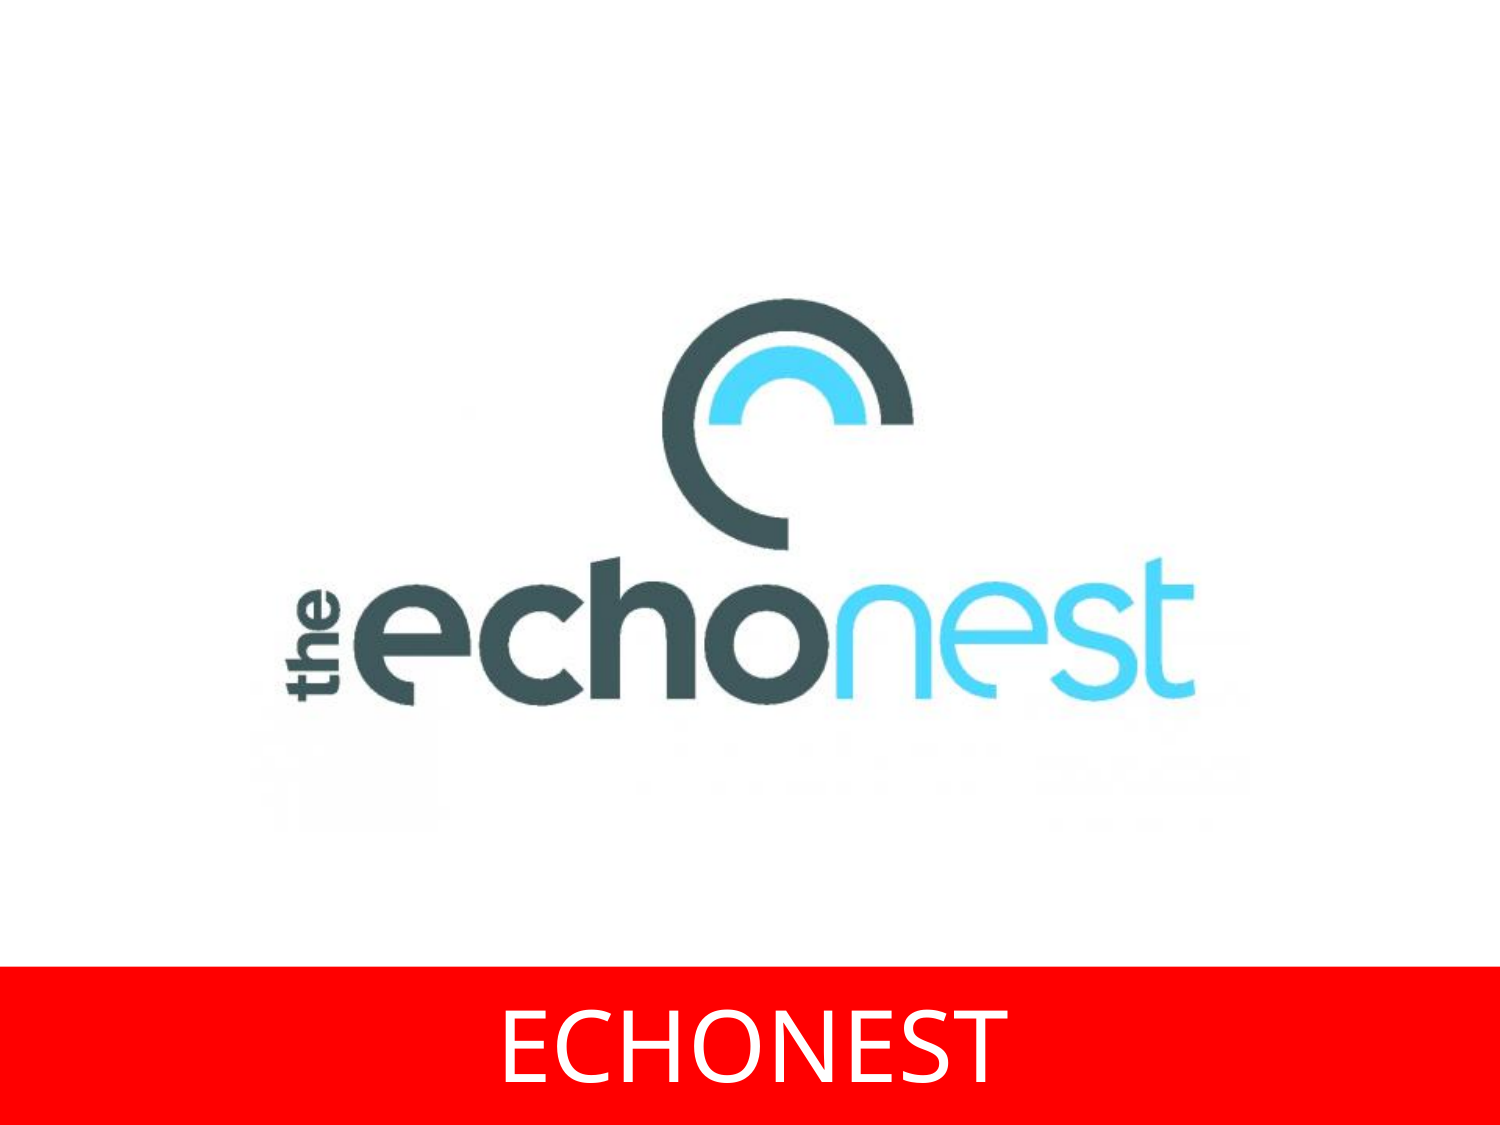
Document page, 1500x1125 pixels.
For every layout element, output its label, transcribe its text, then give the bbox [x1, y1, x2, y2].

list ECHONEST [28, 974, 1478, 1111]
picture [250, 244, 1250, 832]
